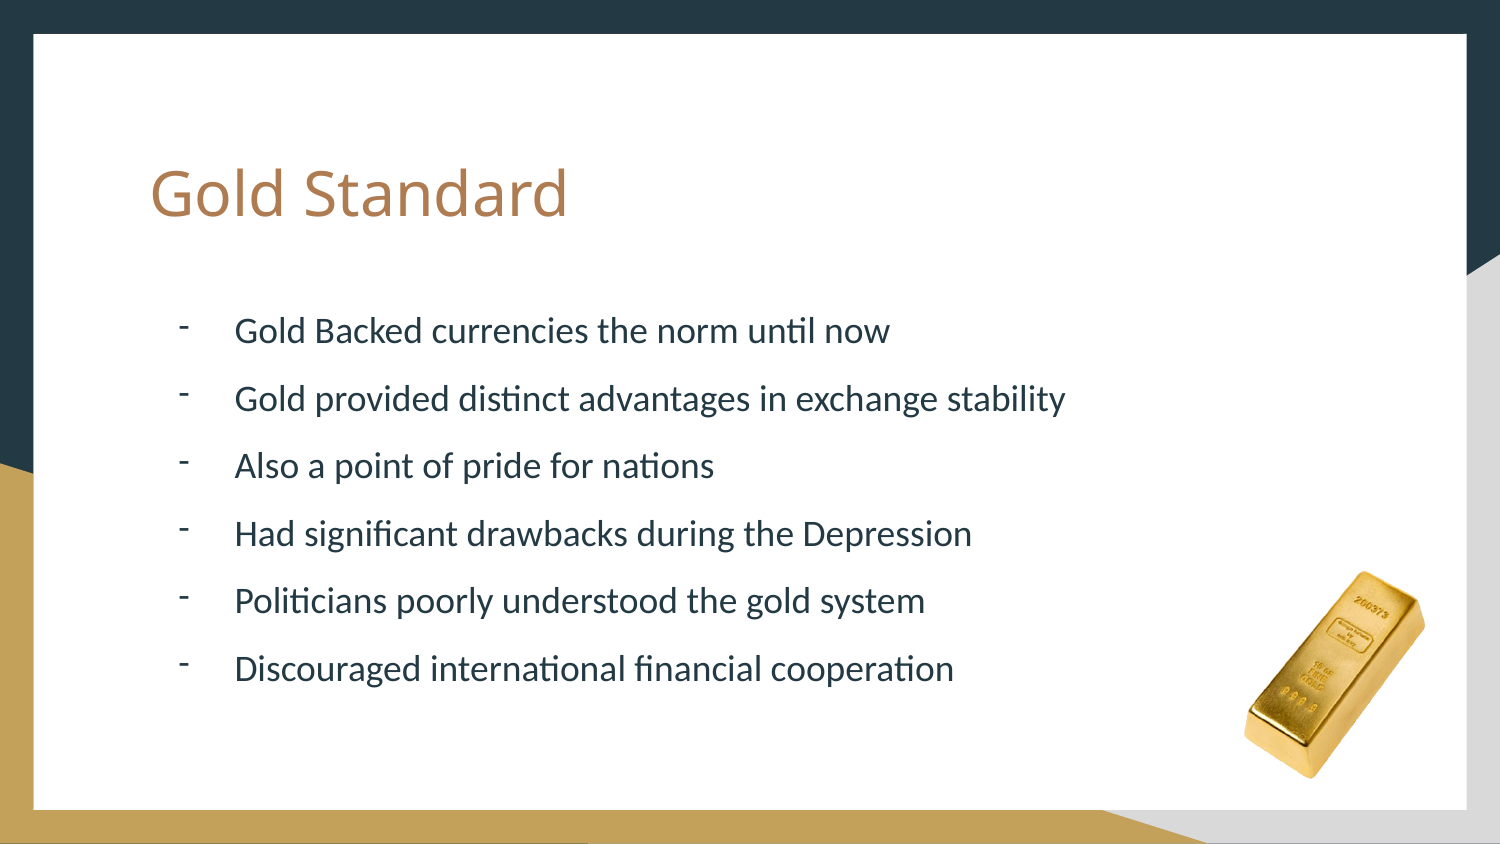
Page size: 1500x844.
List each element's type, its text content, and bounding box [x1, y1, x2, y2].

picture [1213, 544, 1456, 806]
list Gold Backed currencies the norm until now Gold provided distinct advantages in exchange stability Also a point of pride for nations Had significant drawbacks during the Depression Politicians poorly understood the gold system Discouraged international financial cooperation [144, 268, 1376, 671]
title Gold Standard [134, 138, 1366, 296]
